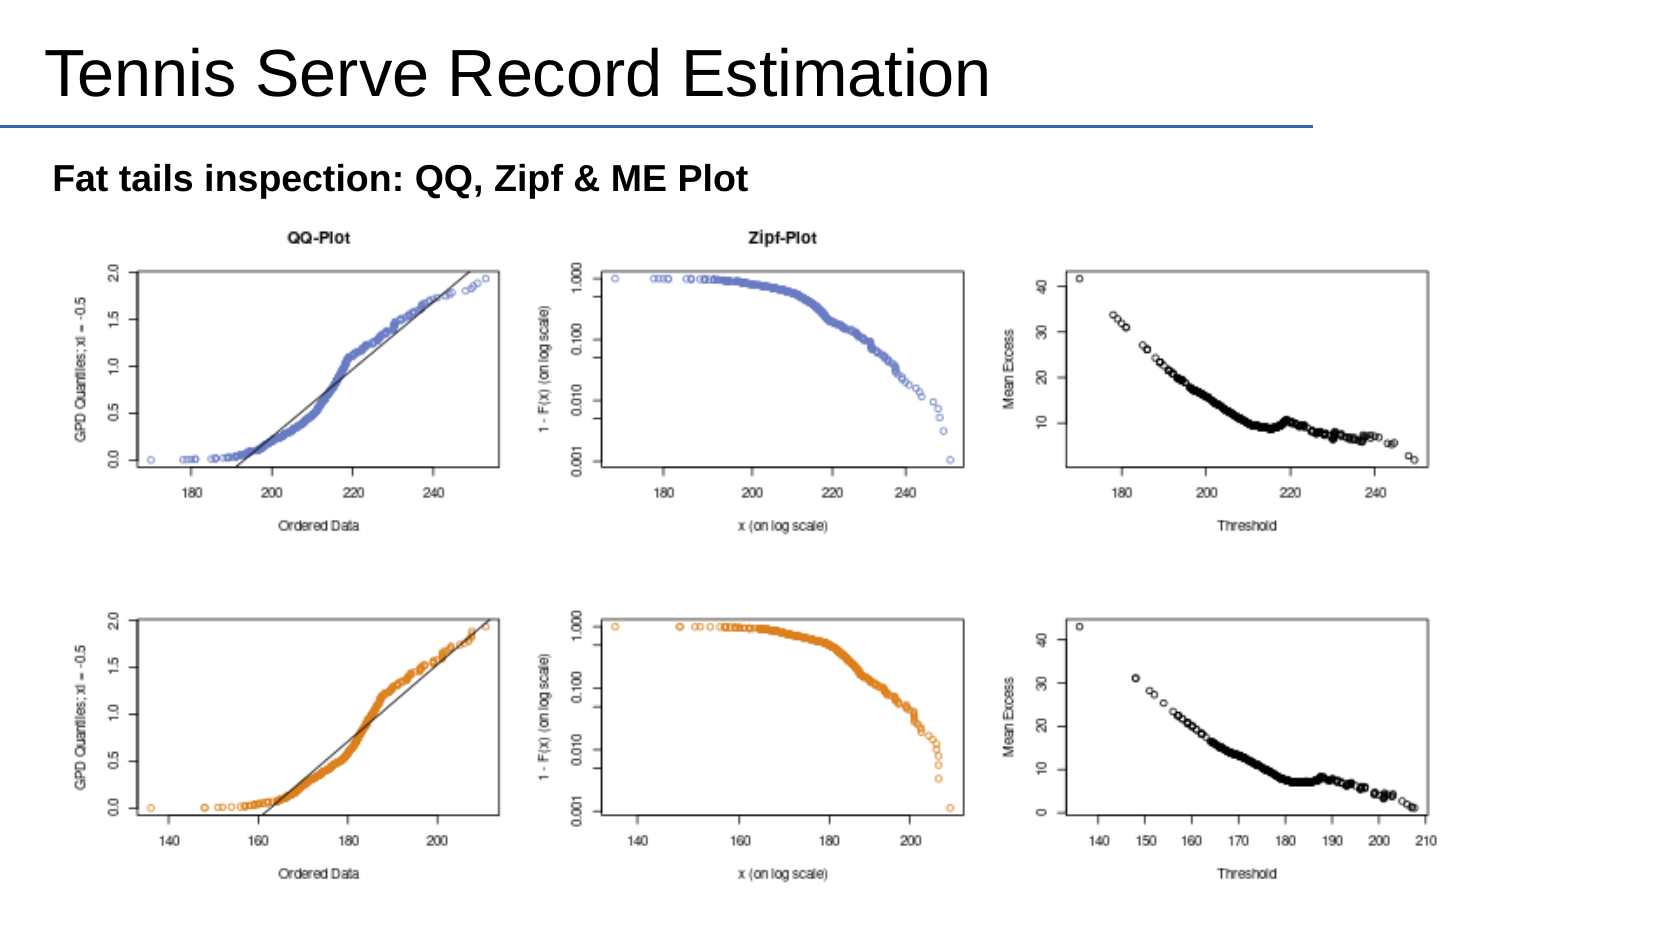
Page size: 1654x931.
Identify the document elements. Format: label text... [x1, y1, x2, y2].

text_box Fat tails inspection: QQ, Zipf & ME Plot [37, 150, 1013, 251]
picture [70, 204, 1463, 901]
title Tennis Serve Record Estimation [44, 17, 1387, 130]
